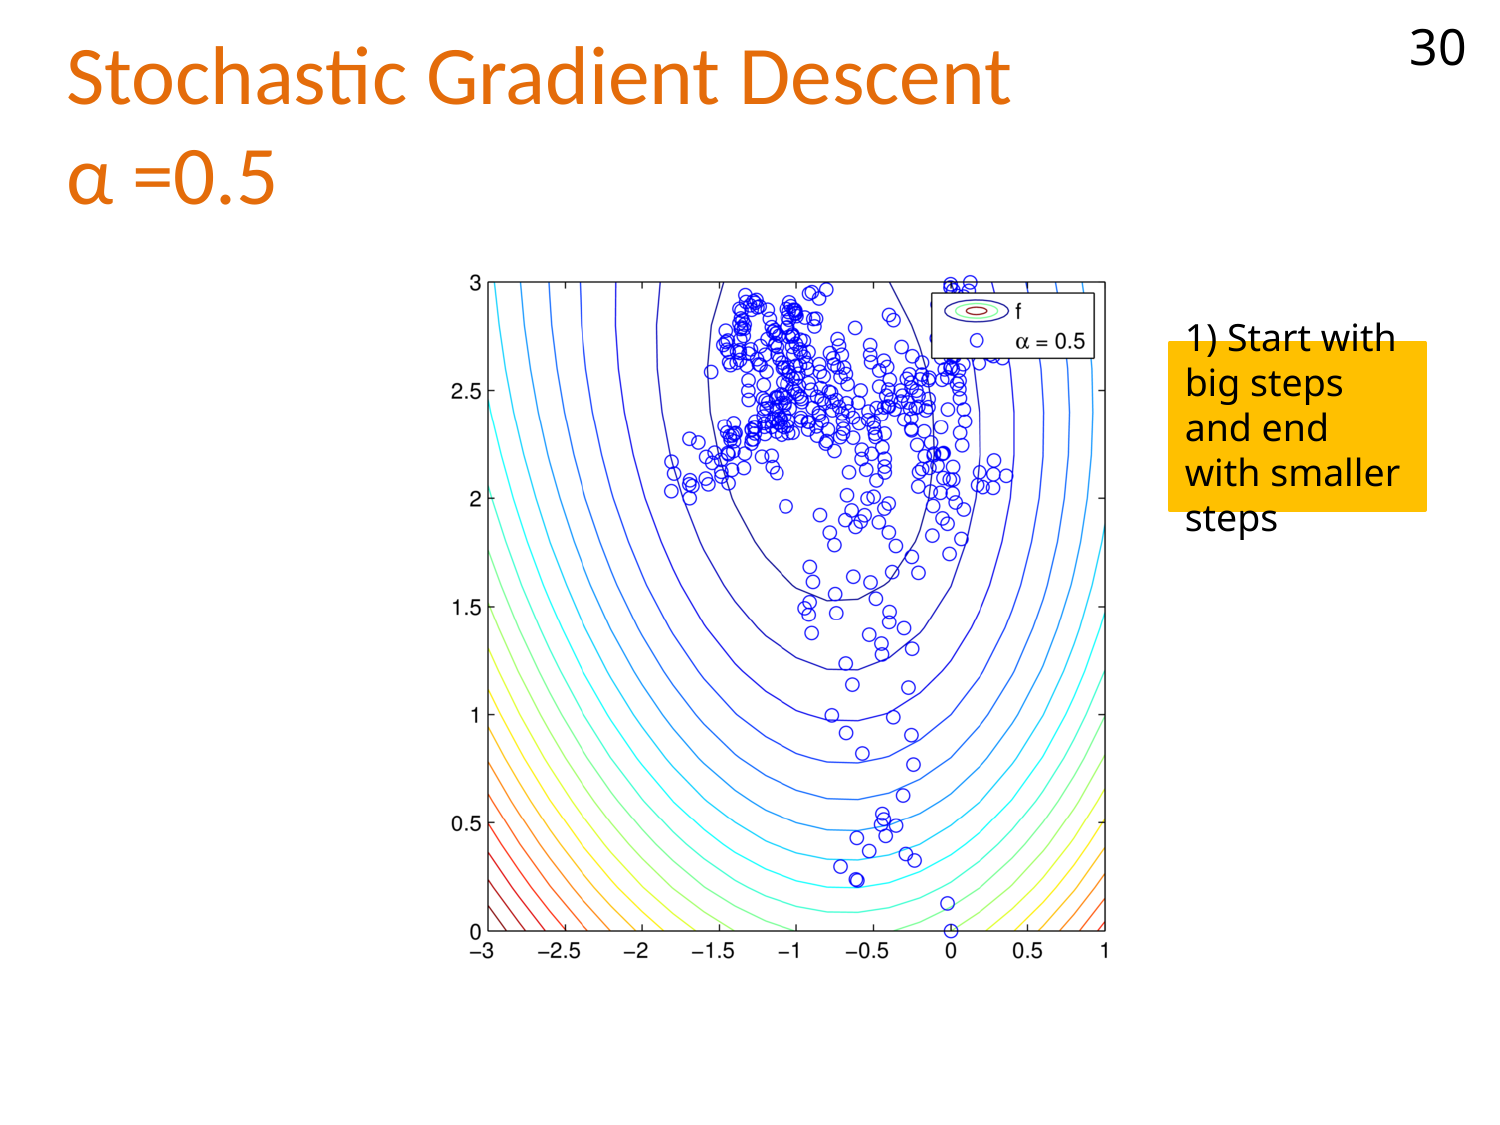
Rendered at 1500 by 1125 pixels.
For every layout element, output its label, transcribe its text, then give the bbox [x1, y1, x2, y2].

text_box 1) Start with big steps and end with smaller steps [1170, 342, 1426, 511]
picture [384, 222, 1180, 1018]
text_box Stochastic Gradient Descent α =0.5 [51, 27, 1432, 215]
